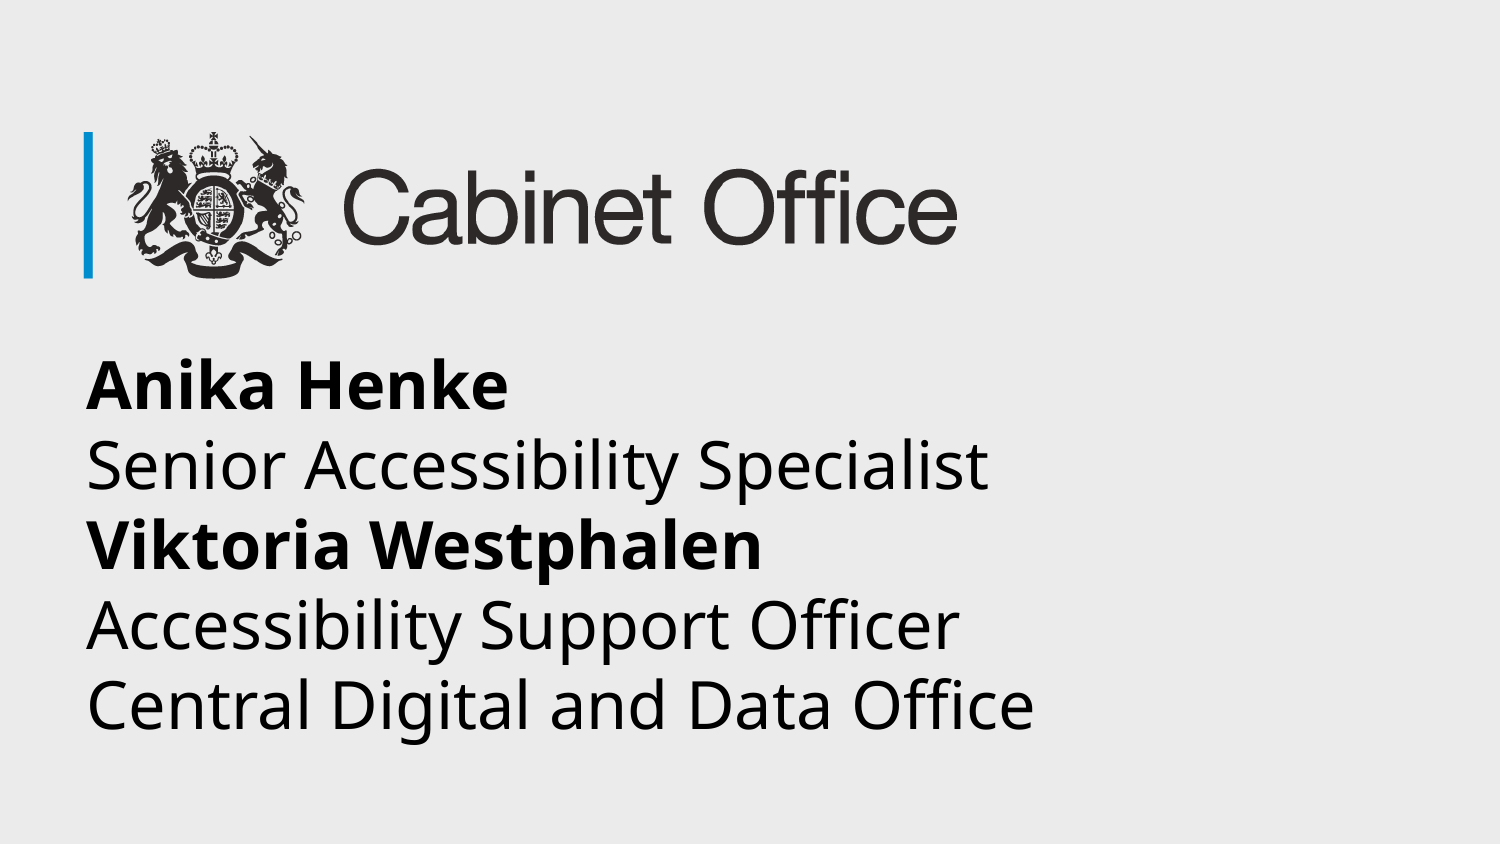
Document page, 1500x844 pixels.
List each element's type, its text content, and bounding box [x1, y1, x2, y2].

title Anika Henke Senior Accessibility Specialist Viktoria Westphalen Accessibility Support Officer Central Digital and Data Office [83, 358, 1359, 761]
picture [72, 118, 971, 296]
